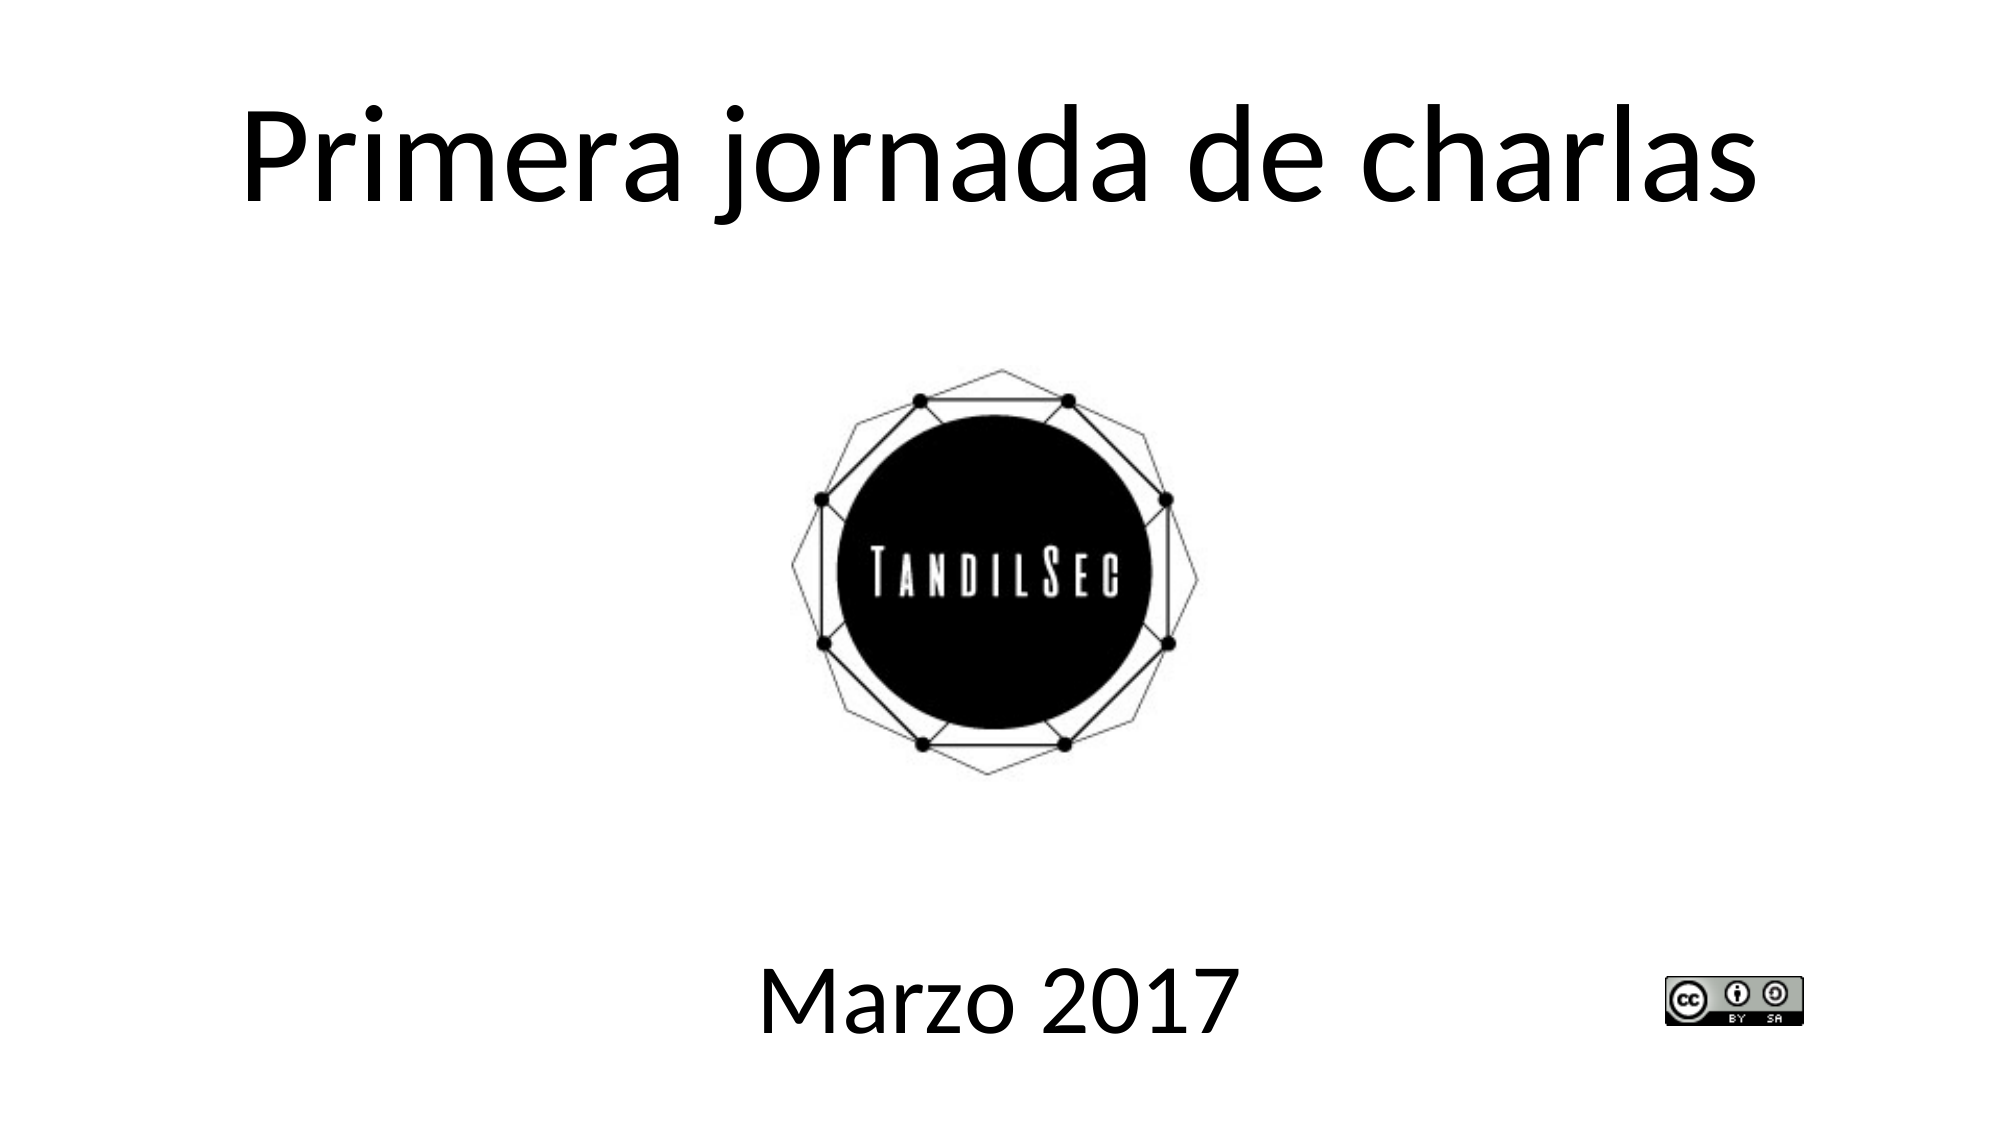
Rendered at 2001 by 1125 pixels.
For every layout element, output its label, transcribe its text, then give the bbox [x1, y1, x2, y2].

text_box Marzo 2017 [48, 892, 1952, 1110]
title Primera jornada de charlas [48, 47, 1952, 266]
picture [790, 365, 1210, 784]
